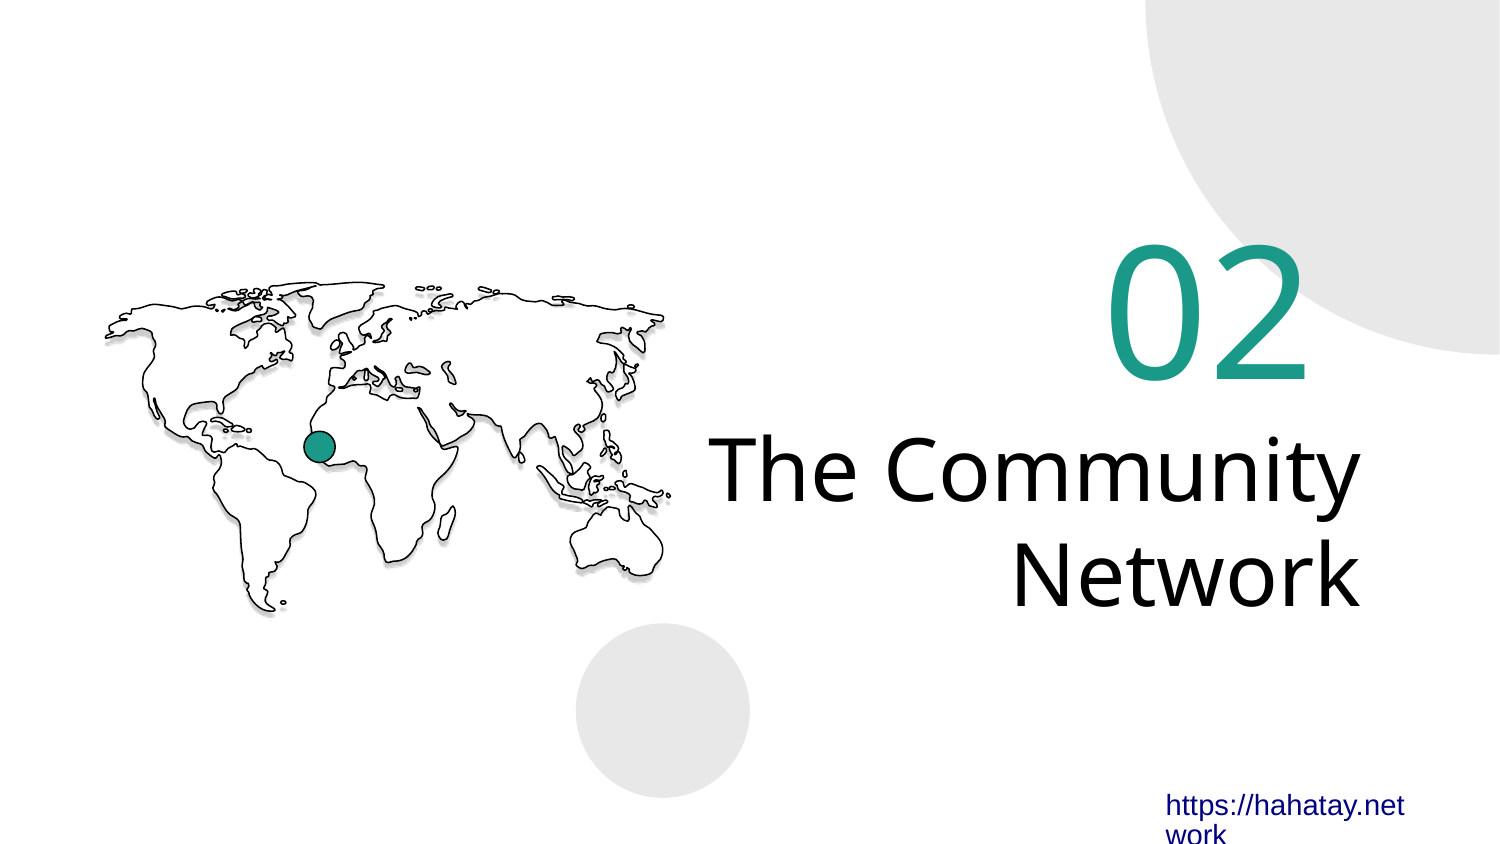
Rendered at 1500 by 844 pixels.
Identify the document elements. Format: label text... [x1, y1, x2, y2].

text_box [570, 505, 663, 576]
text_box [437, 505, 456, 541]
text_box [105, 282, 385, 612]
text_box [431, 293, 453, 308]
text_box [303, 290, 664, 563]
text_box The Community Network [547, 409, 1377, 630]
text_box [615, 480, 664, 508]
text_box [600, 430, 622, 464]
text_box 02 [1087, 178, 1401, 383]
text_box [536, 465, 608, 507]
text_box [210, 417, 252, 433]
text_box [603, 486, 616, 491]
text_box [415, 286, 425, 291]
text_box [478, 286, 492, 293]
text_box [622, 470, 627, 478]
text_box [600, 413, 606, 422]
